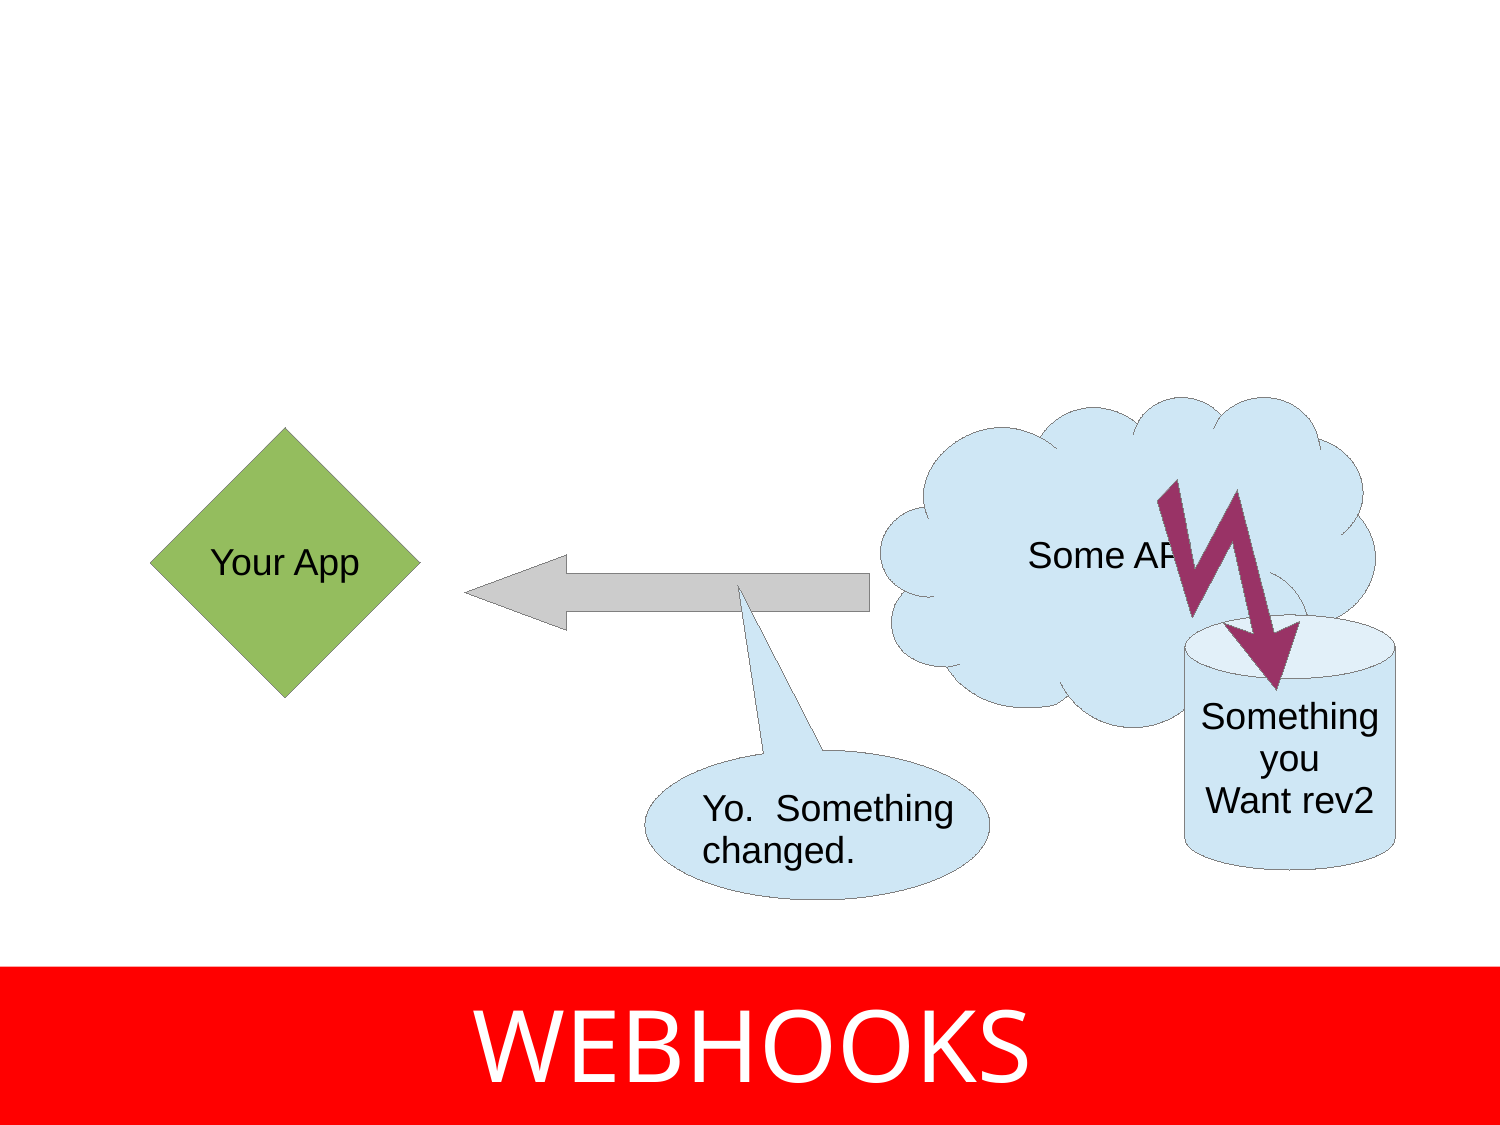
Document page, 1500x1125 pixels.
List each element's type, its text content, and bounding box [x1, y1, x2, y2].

text_box Something you Want rev2 [1184, 647, 1396, 871]
text_box [464, 554, 956, 875]
list WEBHOOKS [28, 974, 1478, 1111]
text_box [1157, 479, 1300, 691]
text_box Some API [880, 397, 1376, 728]
text_box Your App [150, 427, 421, 698]
text_box Yo. Something changed. [687, 780, 1033, 921]
